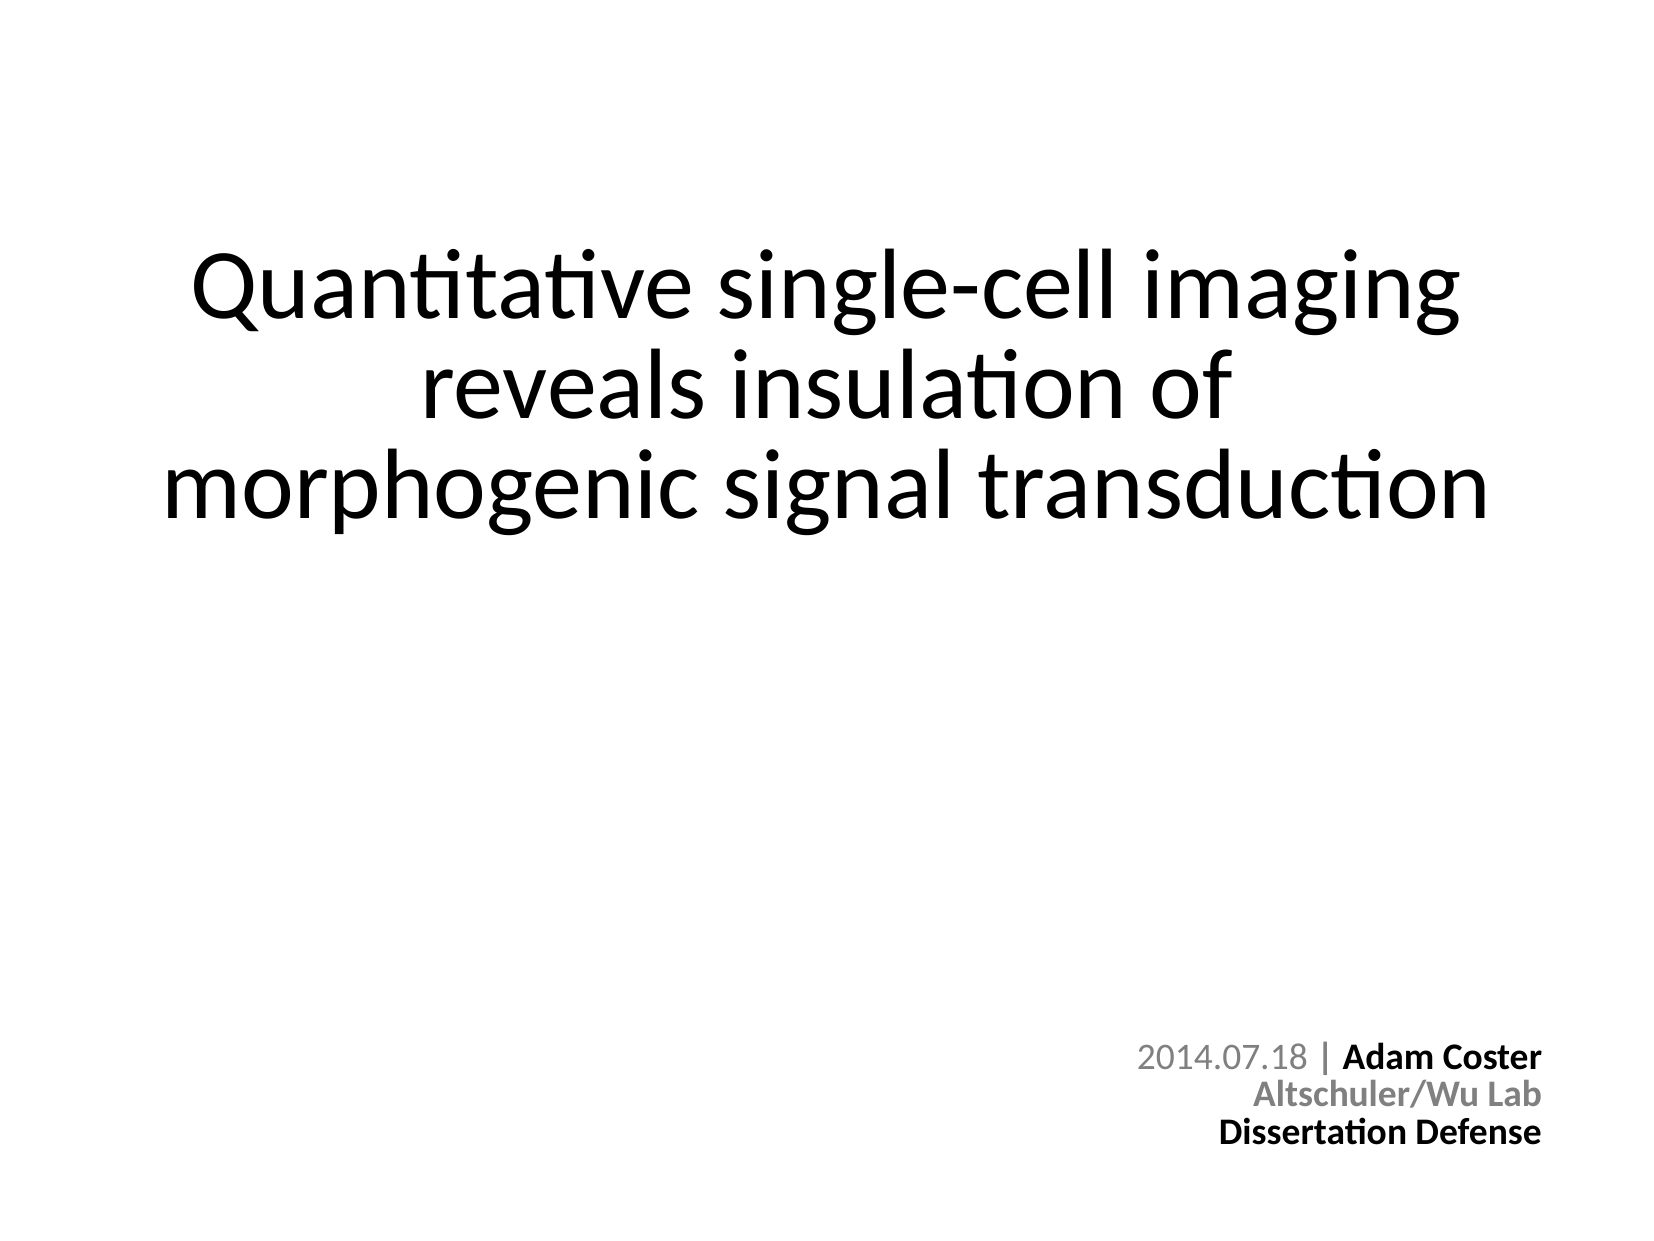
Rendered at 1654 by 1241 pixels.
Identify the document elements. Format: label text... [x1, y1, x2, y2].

text_box 2014.07.18 | Adam Coster Altschuler/Wu Lab Dissertation Defense [1122, 1033, 1558, 1186]
text_box Quantitative single-cell imaging reveals insulation of morphogenic signal transduction [59, 236, 1595, 883]
